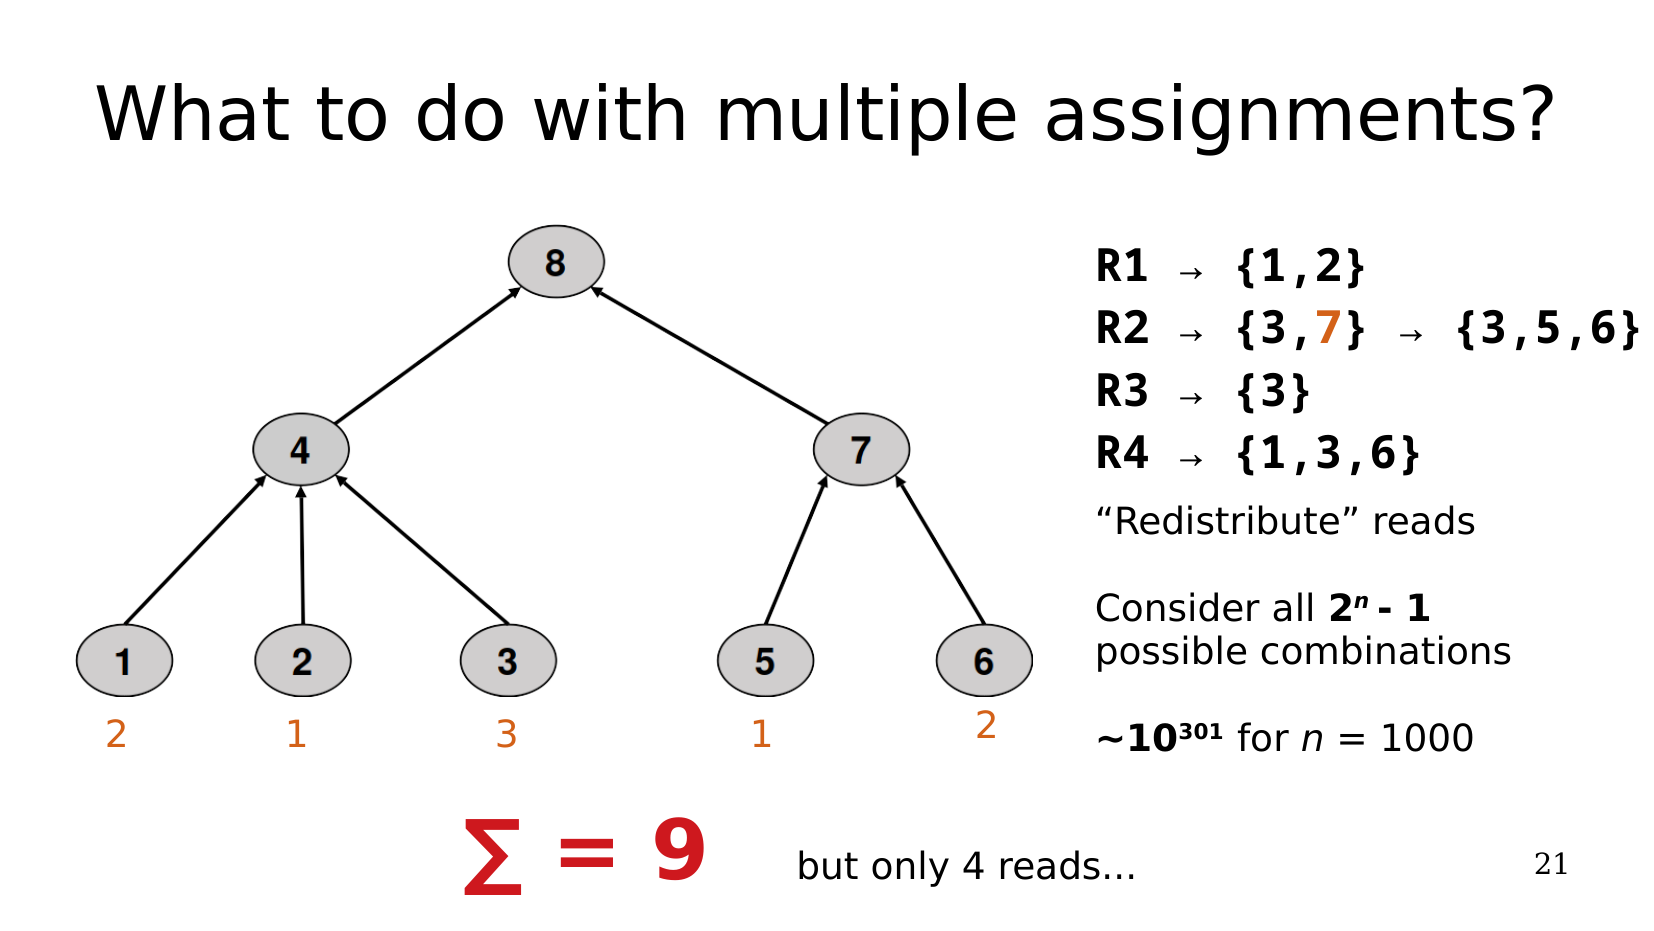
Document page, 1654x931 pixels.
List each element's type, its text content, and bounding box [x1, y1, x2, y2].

text_box 3 [480, 705, 541, 764]
text_box 1 [270, 705, 331, 764]
text_box 2 [960, 696, 1021, 755]
title What to do with multiple assignments? [82, 37, 1571, 193]
picture [75, 224, 1033, 697]
text_box 1 [735, 705, 796, 764]
text_box R1 → {1,2} R2 → {3,7} → {3,5,6} R3 → {3} R4 → {1,3,6} [1080, 225, 1615, 423]
text_box ∑ = 9 but only 4 reads... [449, 795, 1153, 907]
text_box 2 [90, 705, 191, 764]
text_box “Redistribute” reads Consider all 2n - 1 possible combinations ~10301 for n = 1000 [1080, 492, 1637, 769]
